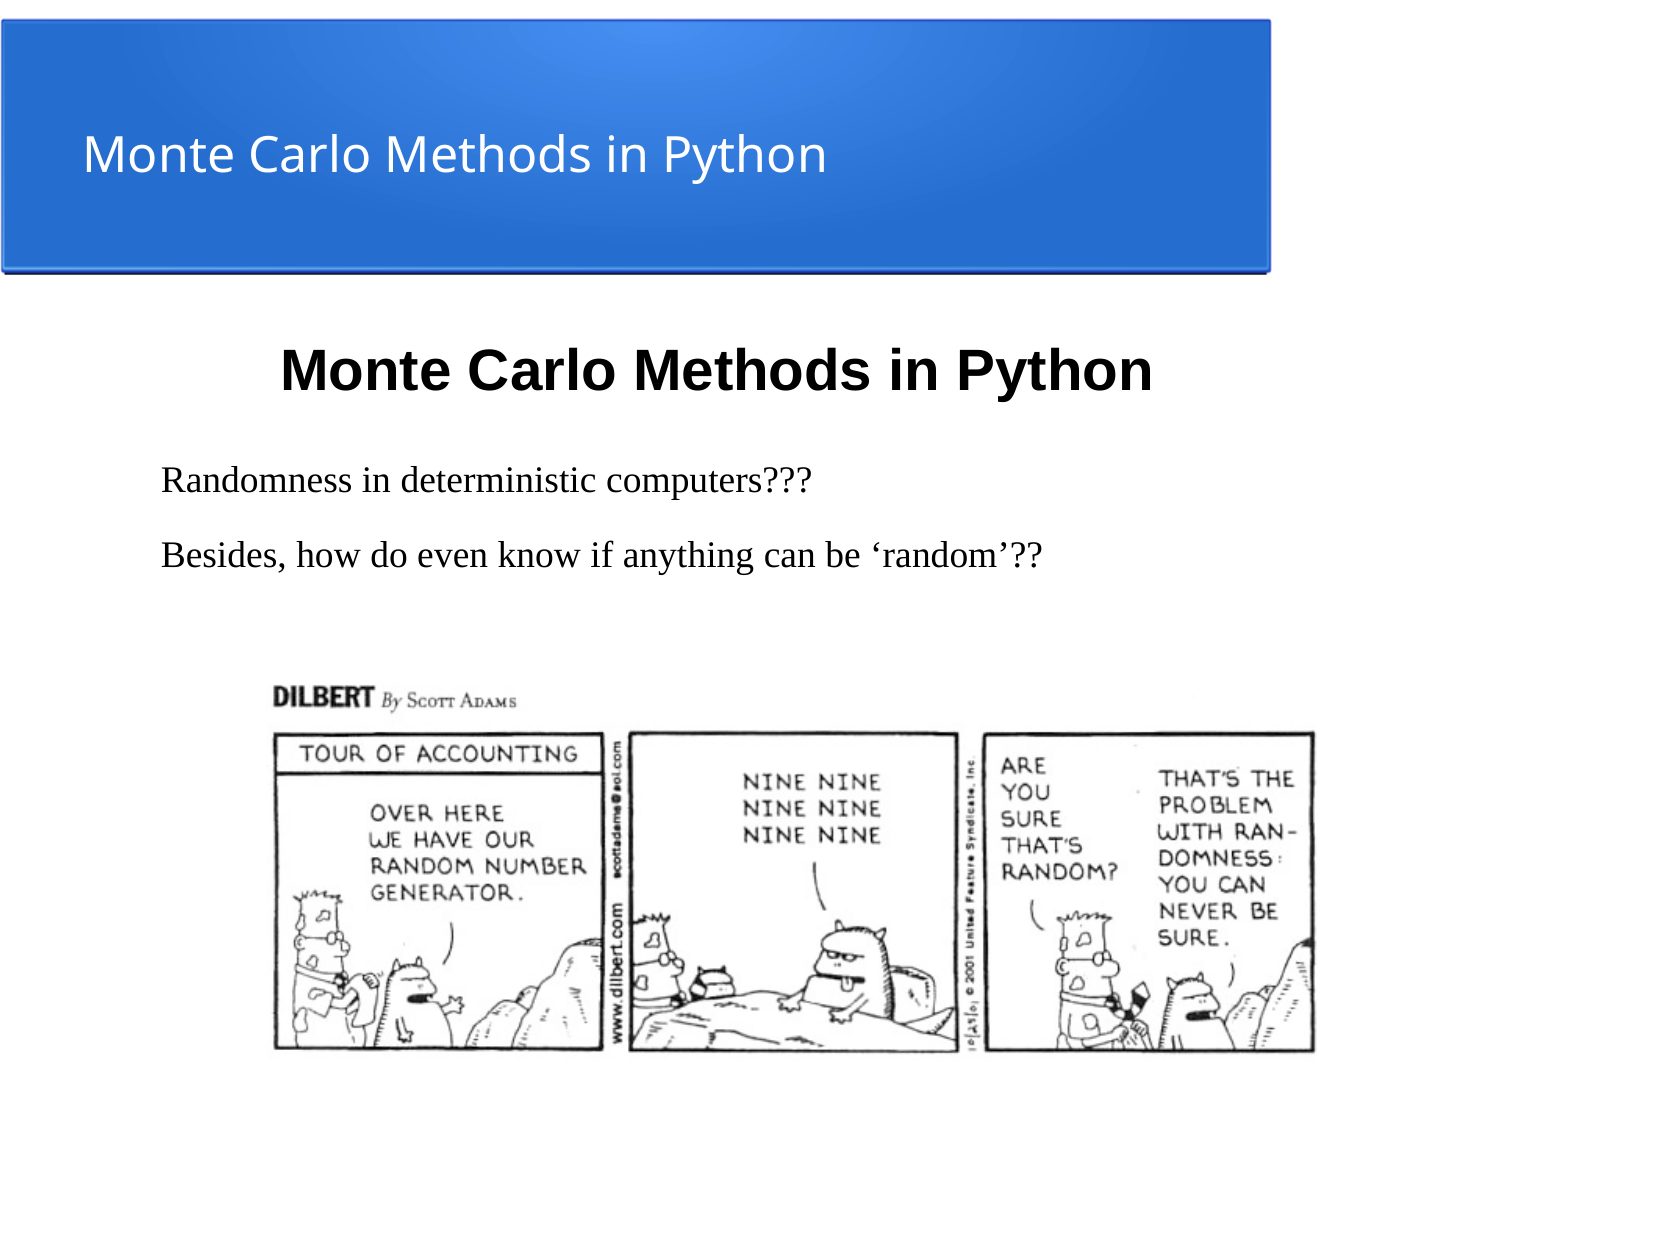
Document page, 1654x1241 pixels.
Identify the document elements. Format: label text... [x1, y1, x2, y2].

text_box Monte Carlo Methods in Python [82, 49, 1571, 257]
text_box Monte Carlo Methods in Python [265, 324, 1397, 405]
text_box Randomness in deterministic computers??? Besides, how do even know if anything can be ‘random’?? [90, 455, 1571, 1131]
picture [0, 17, 1275, 281]
picture [266, 673, 1329, 1075]
